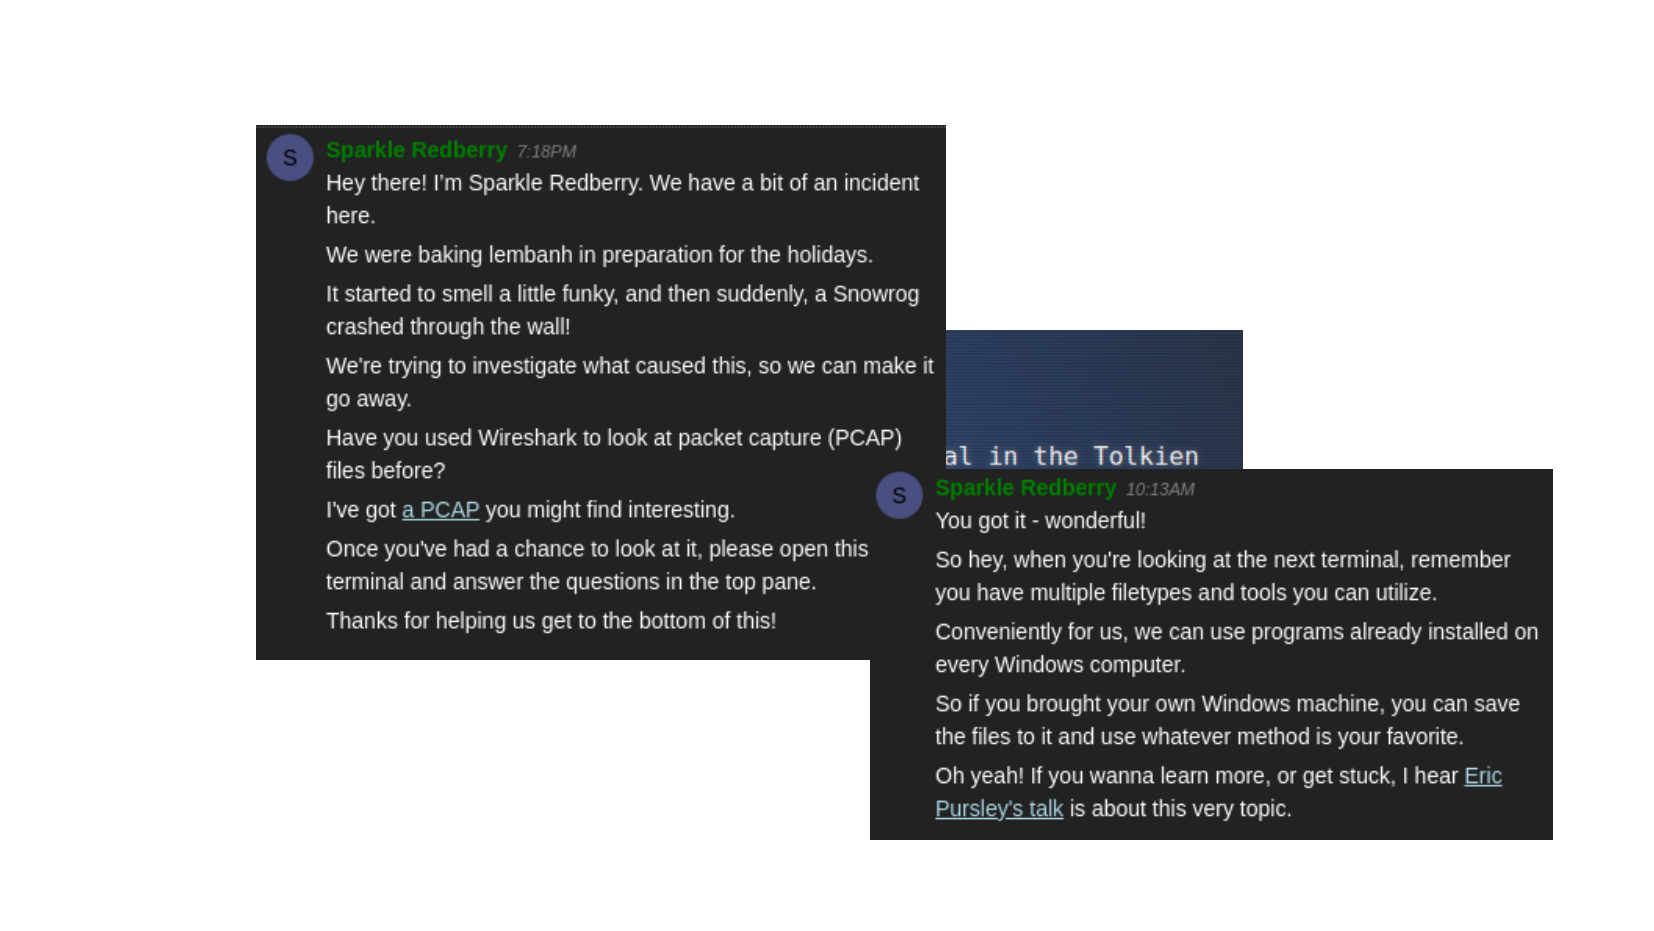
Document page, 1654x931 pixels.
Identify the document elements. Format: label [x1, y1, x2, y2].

picture [256, 125, 1553, 841]
